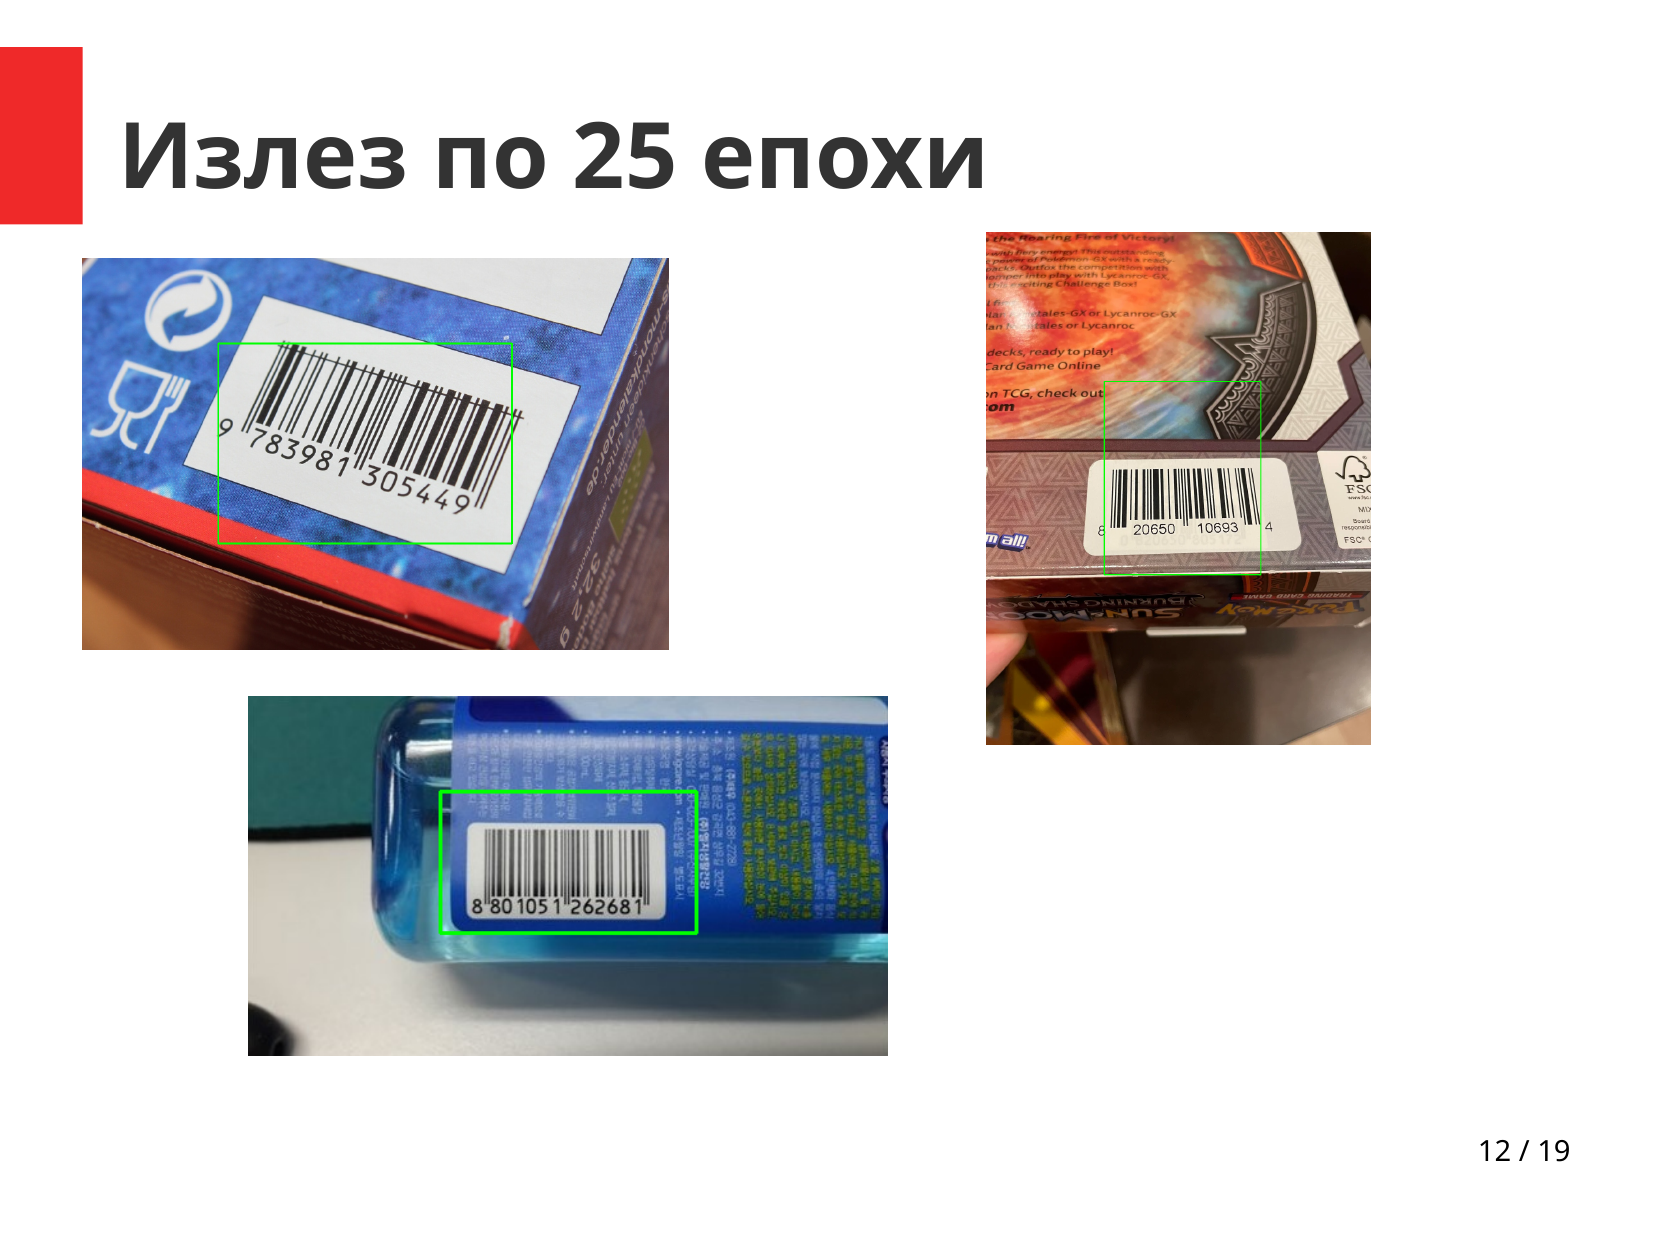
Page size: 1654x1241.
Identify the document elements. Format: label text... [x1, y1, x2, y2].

picture [82, 258, 669, 650]
picture [986, 232, 1371, 745]
title Излез по 25 епохи [118, 49, 1571, 257]
picture [248, 696, 888, 1056]
